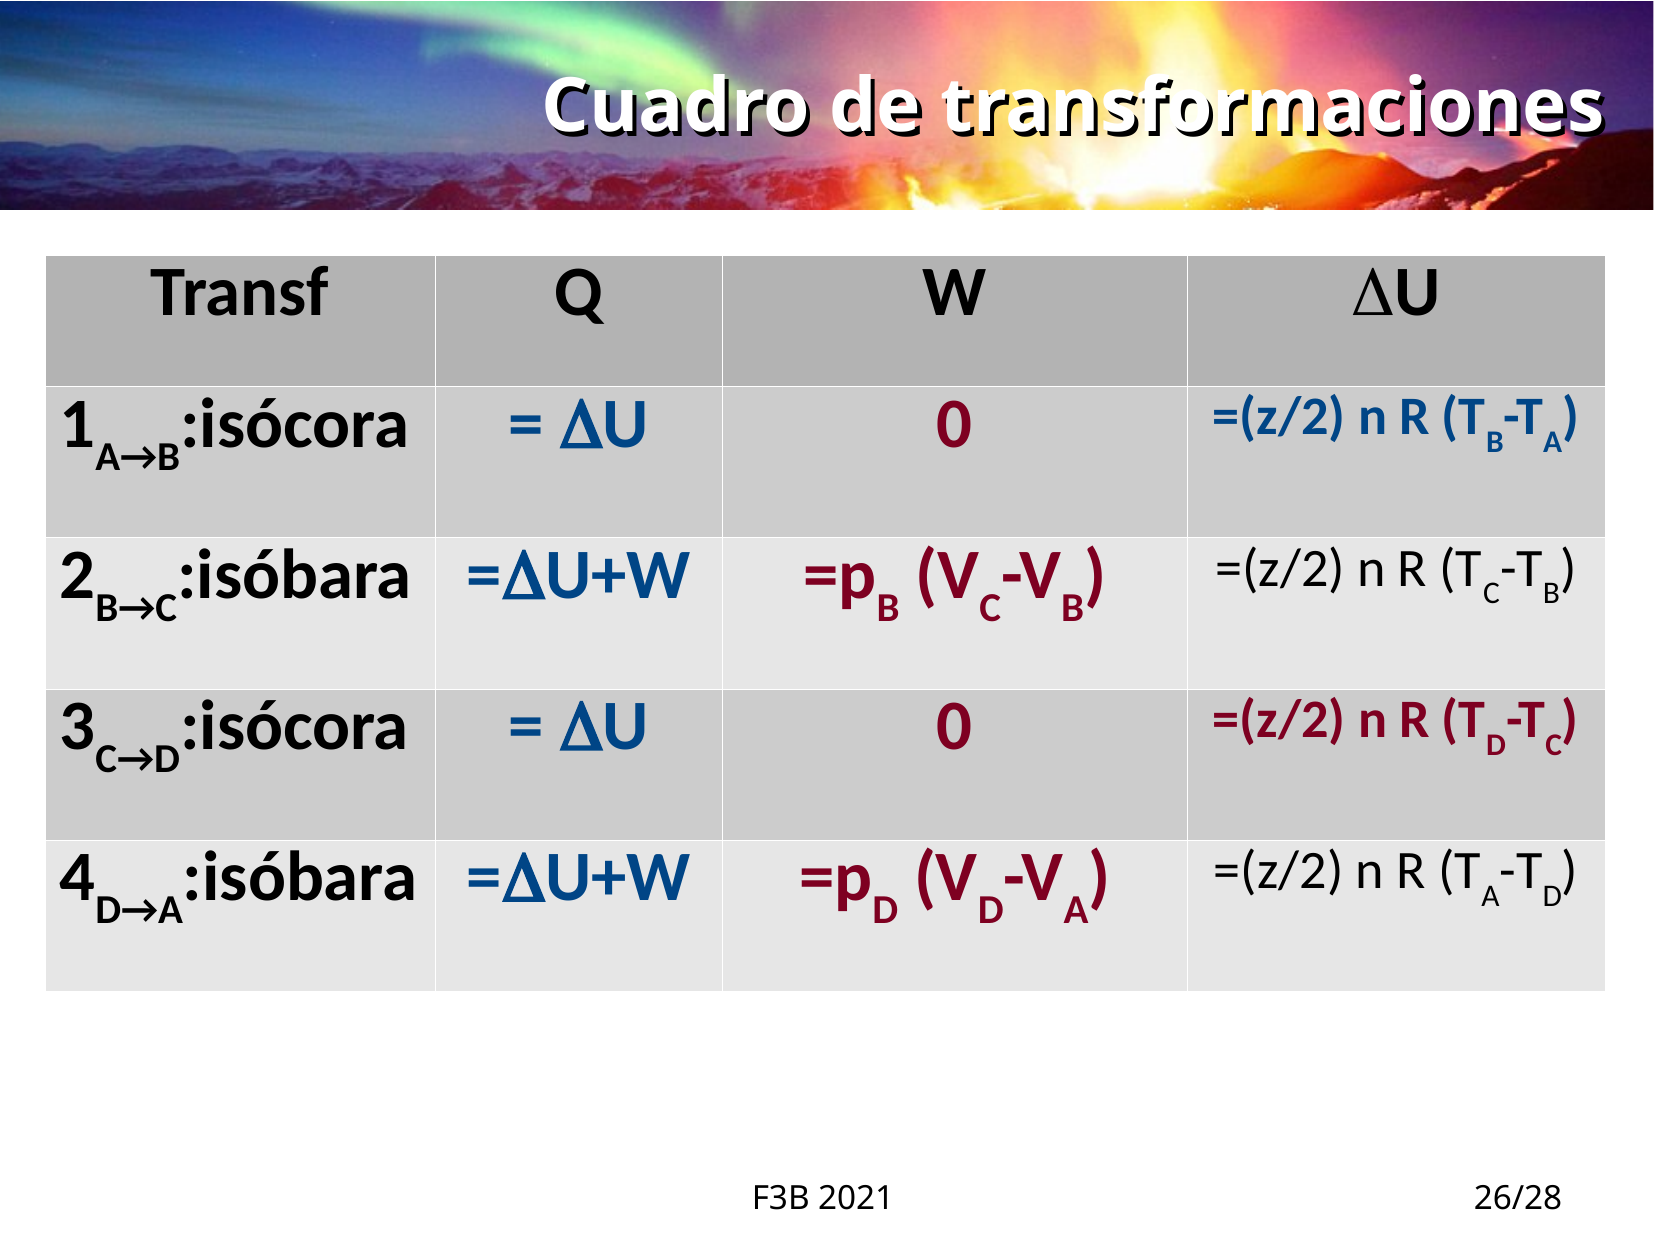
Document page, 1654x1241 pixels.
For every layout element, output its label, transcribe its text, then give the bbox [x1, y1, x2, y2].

table_cell 2B→C:isóbara [46, 538, 435, 689]
table_cell 3C→D:isócora [46, 690, 435, 840]
table_cell =DU+W [436, 538, 722, 689]
table_cell =DU+W [436, 841, 722, 991]
table_header W [723, 256, 1187, 386]
table_cell =(z/2) n R (TA-TD) [1188, 841, 1605, 991]
table_cell =(z/2) n R (TB-TA) [1188, 387, 1605, 537]
table_cell = DU [436, 387, 722, 537]
table_header Transf [46, 256, 435, 386]
table_cell 1A→B:isócora [46, 387, 435, 537]
table_cell =pB (VC-VB) [723, 538, 1187, 689]
table_cell 0 [723, 387, 1187, 537]
table_cell =(z/2) n R (TD-TC) [1188, 690, 1605, 840]
table_header Q [436, 256, 722, 386]
table_cell = DU [436, 690, 722, 840]
table_cell =pD (VD-VA) [723, 841, 1187, 991]
table_cell =(z/2) n R (TC-TB) [1188, 538, 1605, 689]
table_cell 0 [723, 690, 1187, 840]
table_header DU [1188, 256, 1605, 386]
table_cell 4D→A:isóbara [46, 841, 435, 991]
picture [0, 1, 1654, 210]
title Cuadro de transformaciones [45, 15, 1606, 191]
